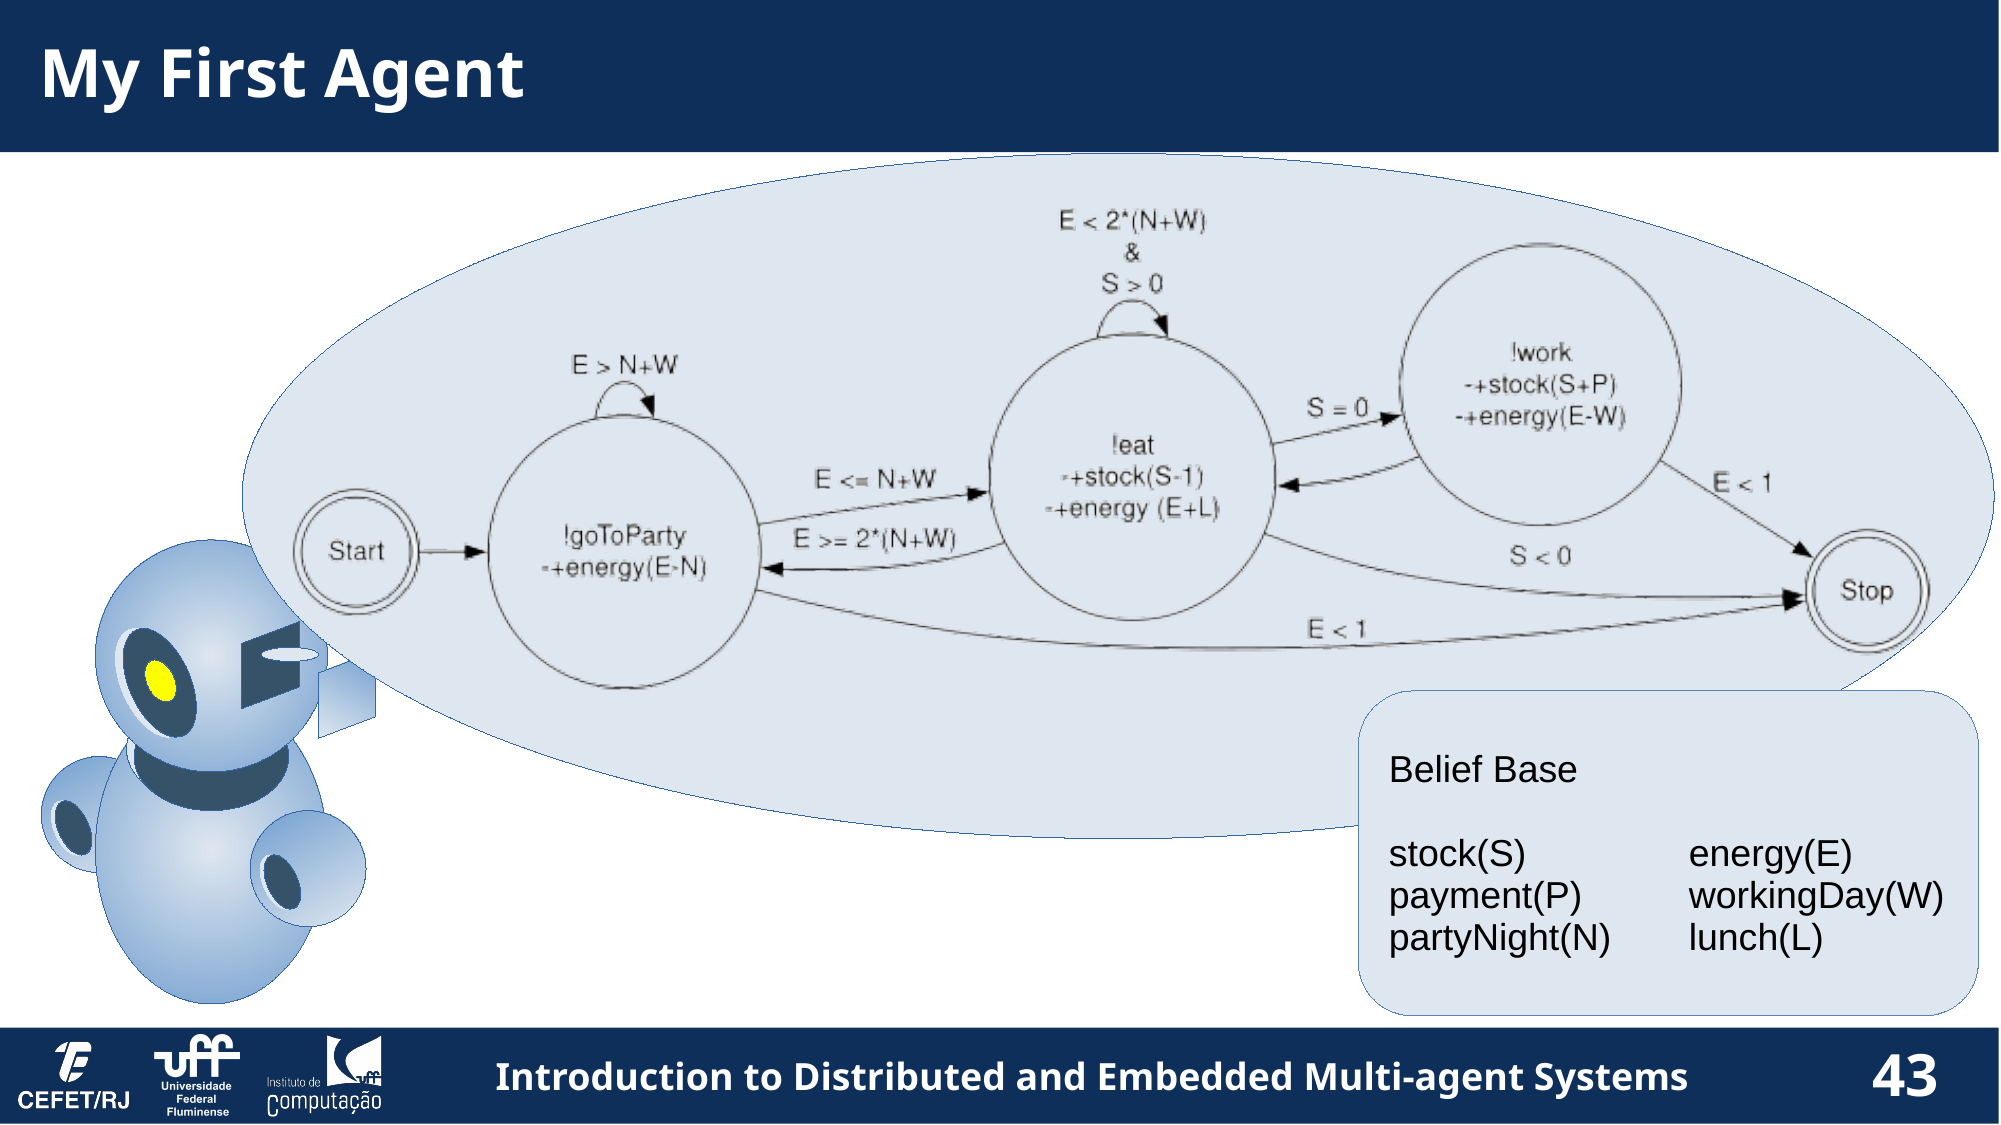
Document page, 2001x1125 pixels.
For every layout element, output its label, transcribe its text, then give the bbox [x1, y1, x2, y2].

text_box [410, 698, 1384, 839]
text_box [691, 153, 1546, 197]
picture [265, 1033, 383, 1117]
text_box My First Agent [25, 23, 1999, 119]
text_box Belief Base stock(S) energy(E) payment(P) workingDay(W) partyNight(N) lunch(L) [1358, 693, 1979, 1016]
picture [153, 1033, 241, 1121]
picture [18, 1021, 129, 1125]
picture [287, 197, 1941, 698]
text_box [1941, 378, 1995, 614]
text_box [41, 387, 376, 1004]
